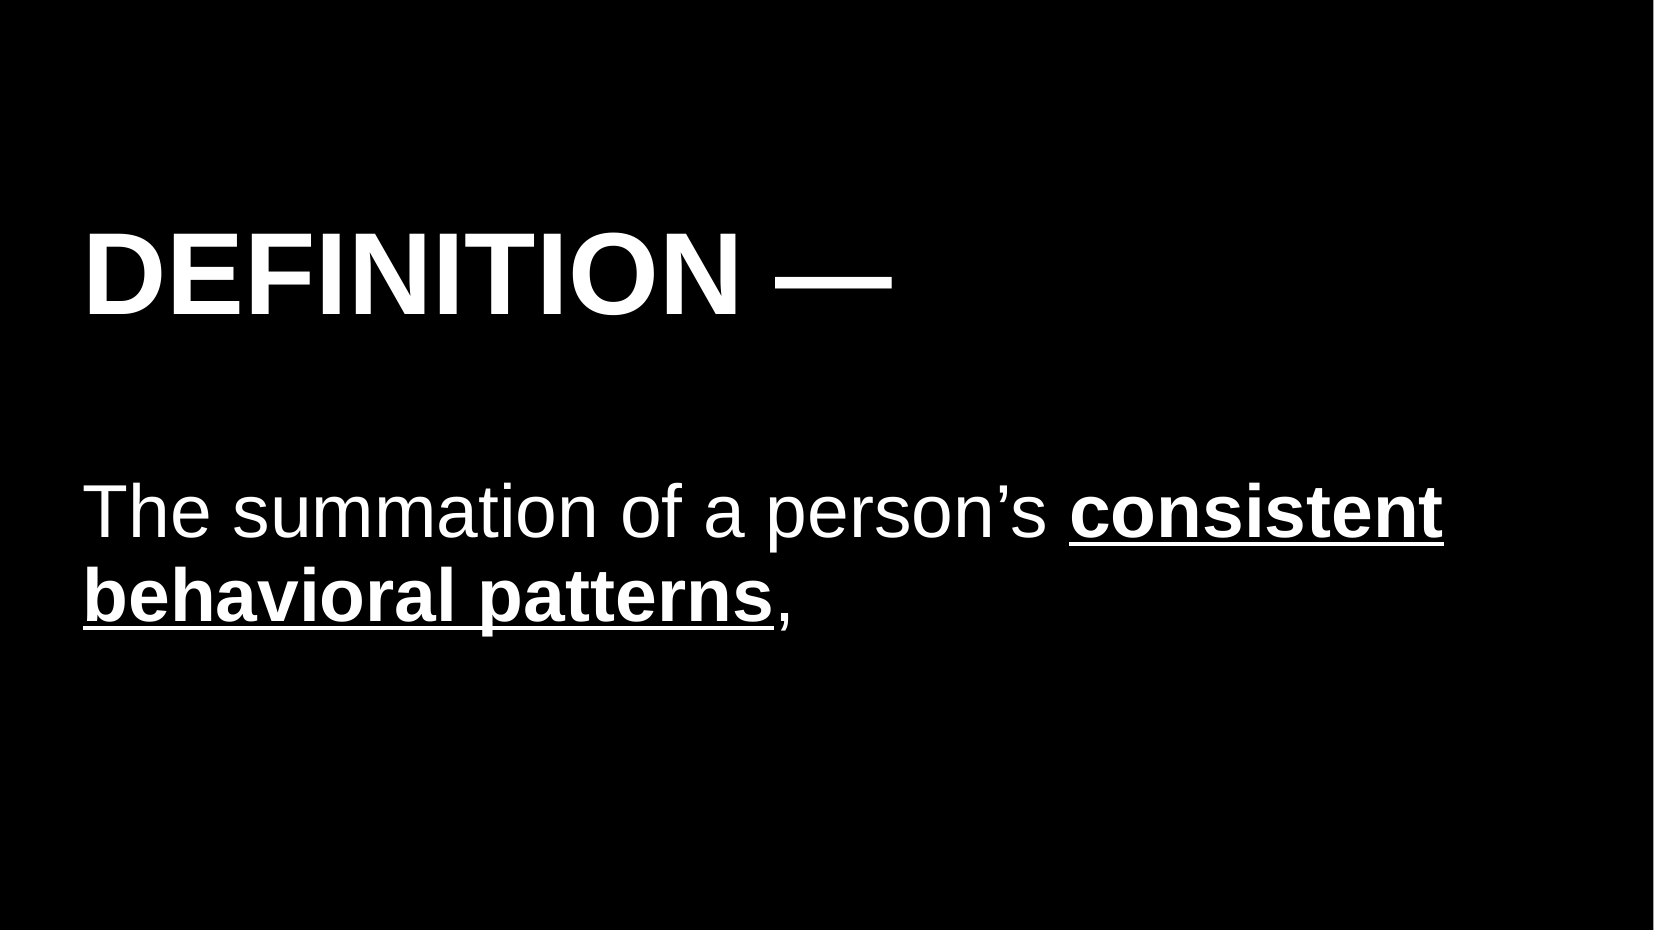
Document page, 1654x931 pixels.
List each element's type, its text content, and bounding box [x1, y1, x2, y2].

subtitle DEFINITION — The summation of a person’s consistent behavioral patterns, [82, 0, 1571, 931]
